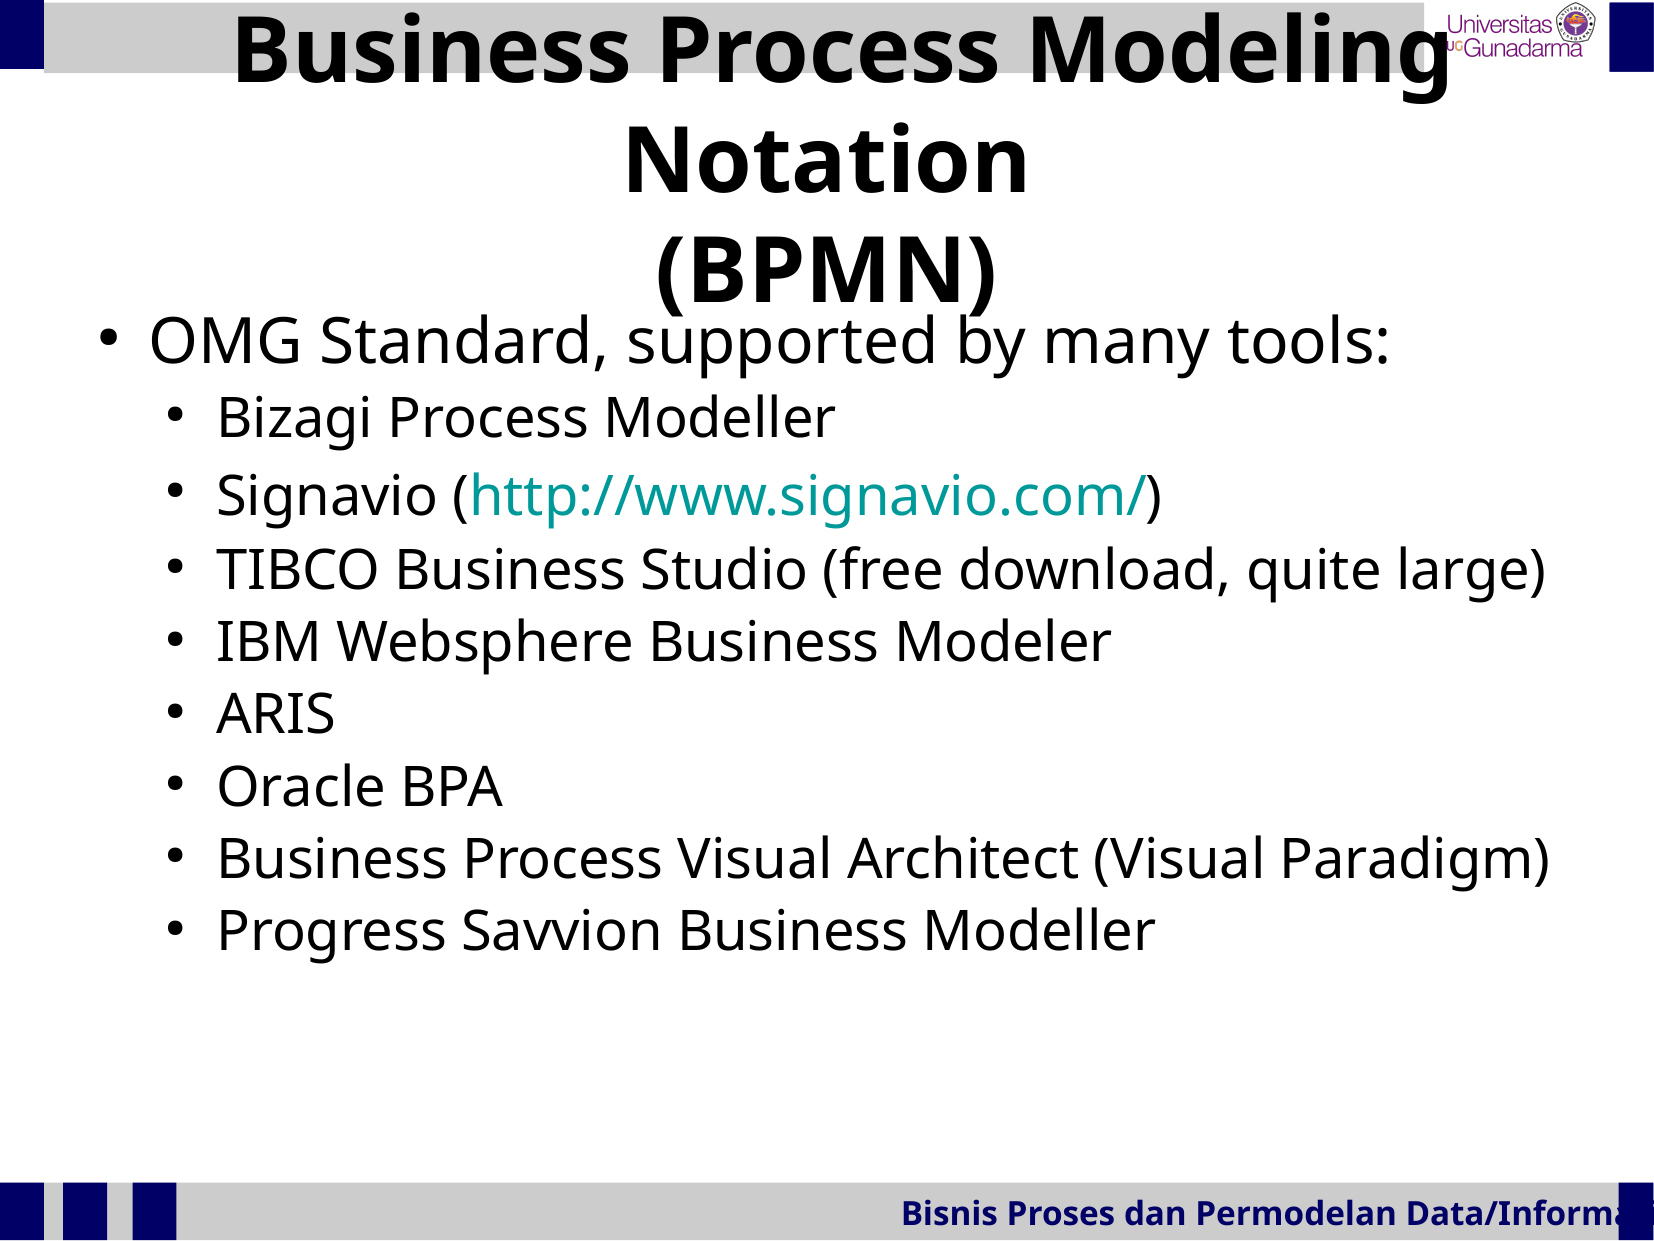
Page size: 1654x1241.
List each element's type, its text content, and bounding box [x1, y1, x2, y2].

list OMG Standard, supported by many tools: Bizagi Process Modeller Signavio (http://www.signavio.com/) TIBCO Business Studio (free download, quite large) IBM Websphere Business Modeler ARIS Oracle BPA Business Process Visual Architect (Visual Paradigm) Progress Savvion Business Modeller [65, 300, 1571, 1075]
picture [1437, 2, 1610, 62]
title Business Process Modeling Notation (BPMN) [82, 49, 1571, 262]
